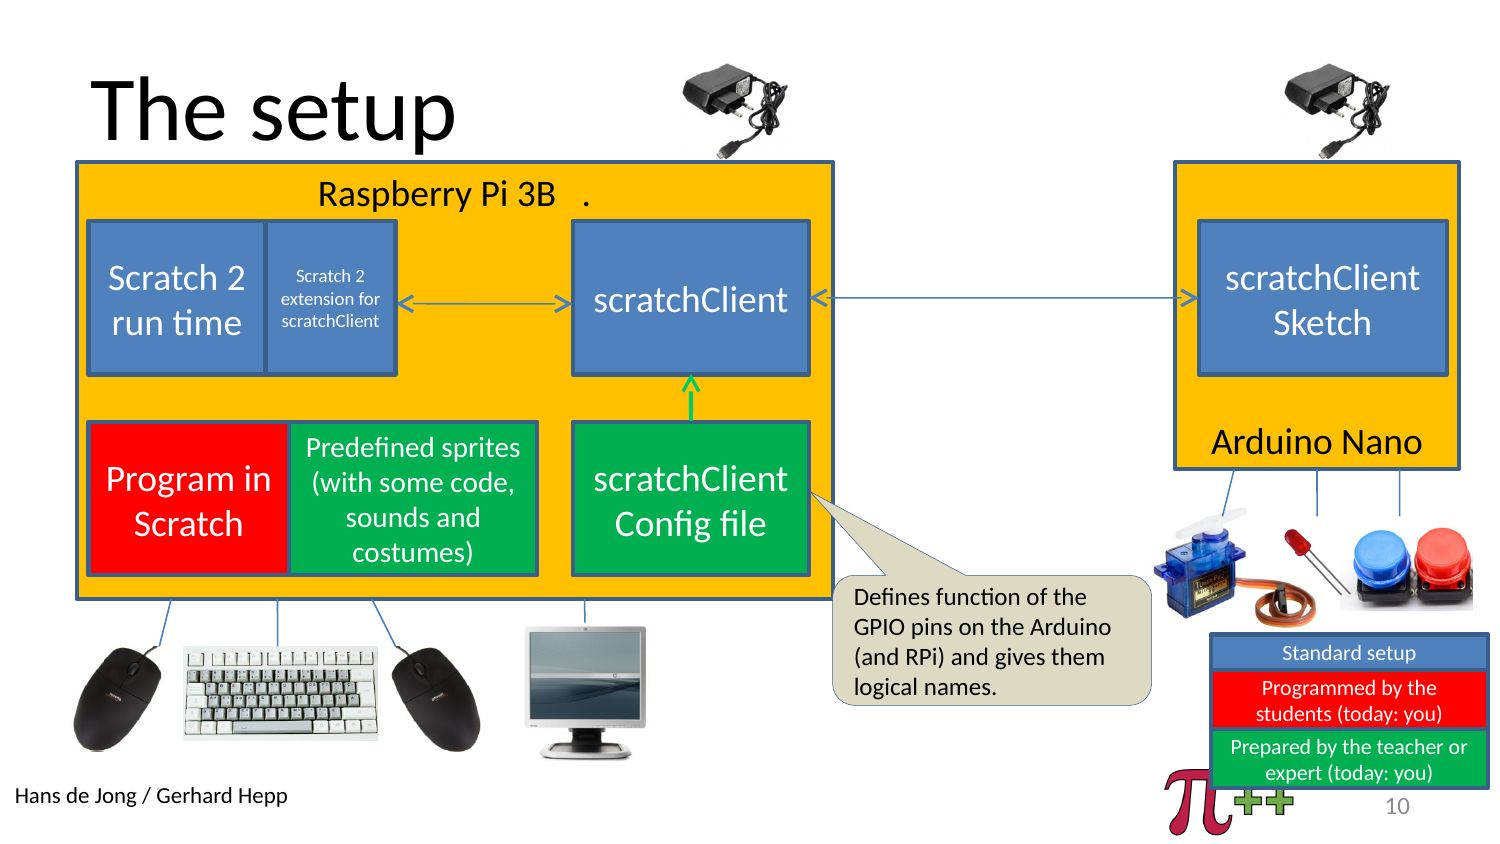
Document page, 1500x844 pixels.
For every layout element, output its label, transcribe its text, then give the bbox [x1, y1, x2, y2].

picture [1116, 480, 1473, 653]
text_box Arduino Nano [1175, 161, 1459, 470]
picture [183, 646, 378, 741]
picture [1163, 768, 1294, 836]
text_box Raspberry Pi 3B . [76, 175, 833, 599]
text_box scratchClient Sketch [1198, 220, 1447, 375]
picture [64, 646, 170, 752]
text_box scratchClient [572, 220, 809, 375]
text_box scratchClient Config file [572, 421, 809, 576]
text_box Predefined sprites (with some code, sounds and costumes) [289, 421, 538, 576]
text_box Program in Scratch [88, 421, 289, 576]
text_box Programmed by the students (today: you) [1210, 669, 1489, 728]
text_box Prepared by the teacher or expert (today: you) [1210, 728, 1489, 788]
picture [383, 646, 489, 752]
text_box Defines function of the GPIO pins on the Arduino (and RPi) and gives them logical names. [810, 491, 1152, 706]
picture [513, 622, 657, 766]
text_box Standard setup [1210, 634, 1489, 669]
text_box Scratch 2 extension for scratchClient [265, 220, 396, 375]
slide_number <getal> [1340, 788, 1425, 827]
title The setup [75, 33, 1425, 175]
text_box Scratch 2 run time [88, 220, 265, 375]
